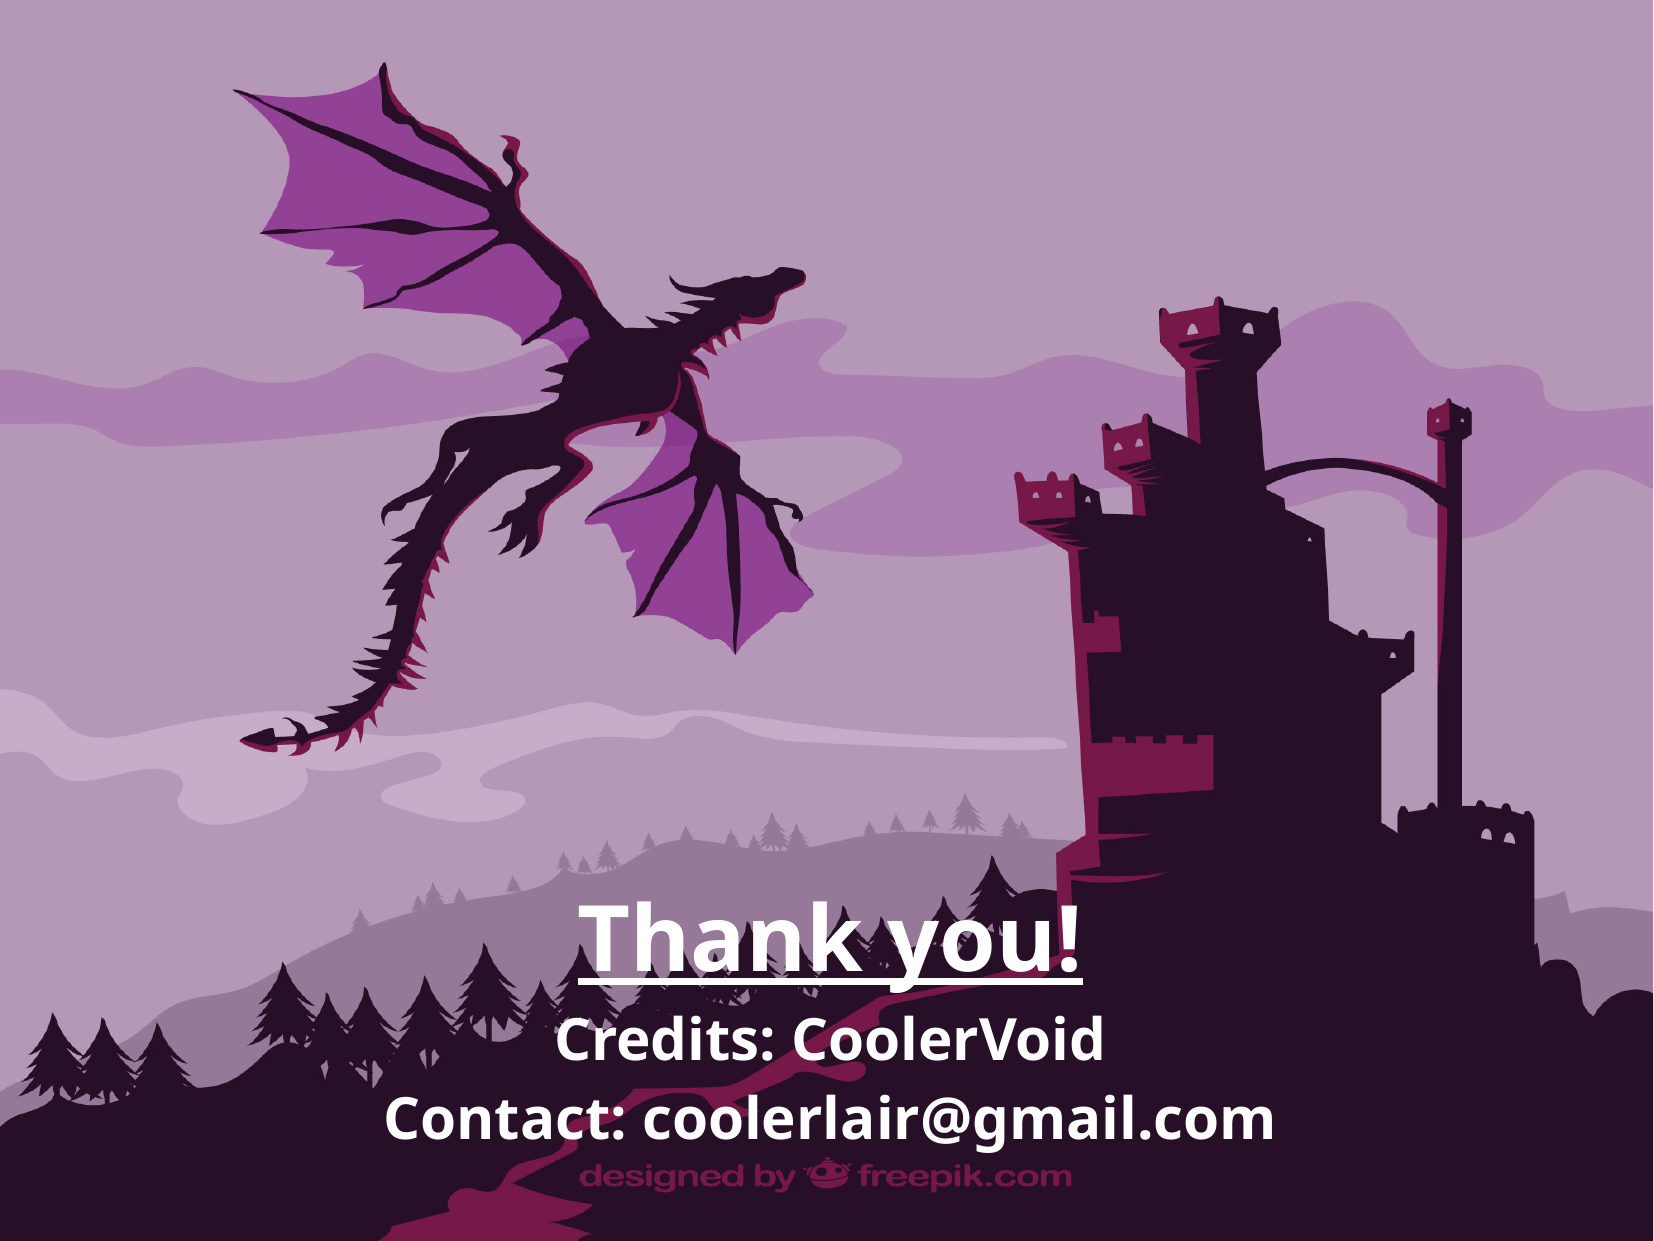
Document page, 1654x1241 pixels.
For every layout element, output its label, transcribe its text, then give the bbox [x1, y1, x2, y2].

title Thank you! Credits: CoolerVoid Contact: coolerlair@gmail.com [240, 769, 1421, 1215]
picture [0, 0, 1654, 1241]
